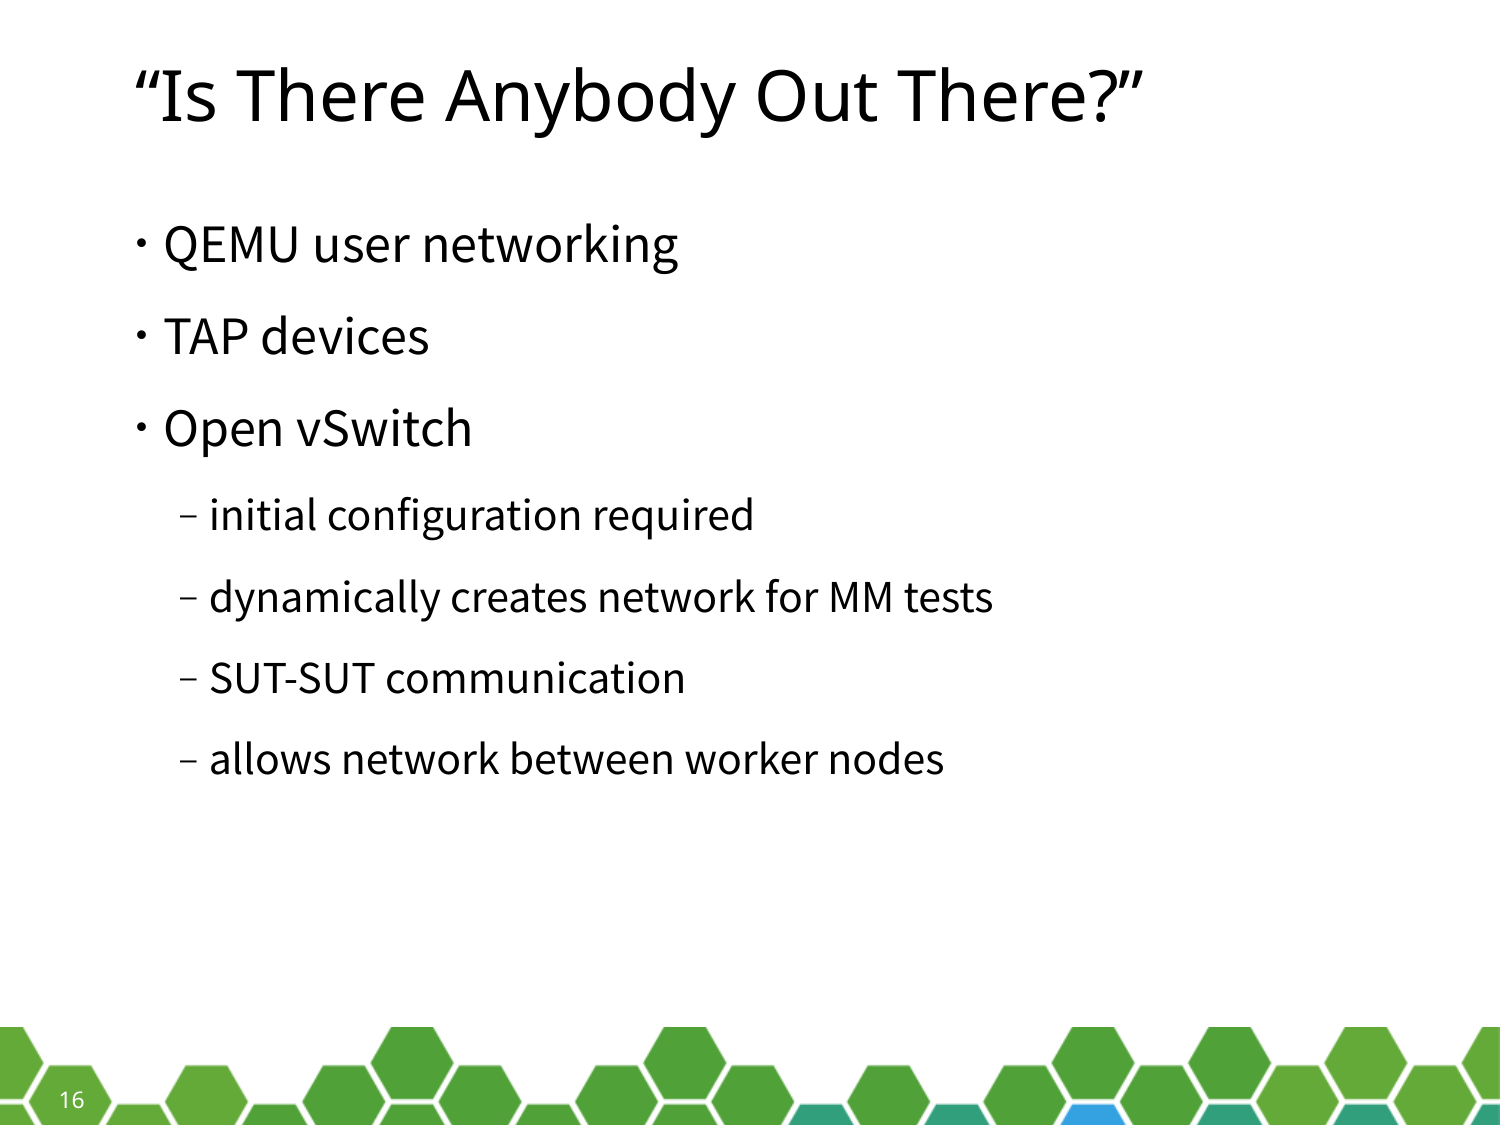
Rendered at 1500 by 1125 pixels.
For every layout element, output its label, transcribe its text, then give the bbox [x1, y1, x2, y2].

title “Is There Anybody Out There?” [135, 12, 1372, 175]
picture [0, 1027, 1500, 1125]
list QEMU user networking TAP devices Open vSwitch initial configuration required dynamically creates network for MM tests SUT-SUT communication allows network between worker nodes [135, 208, 1372, 862]
